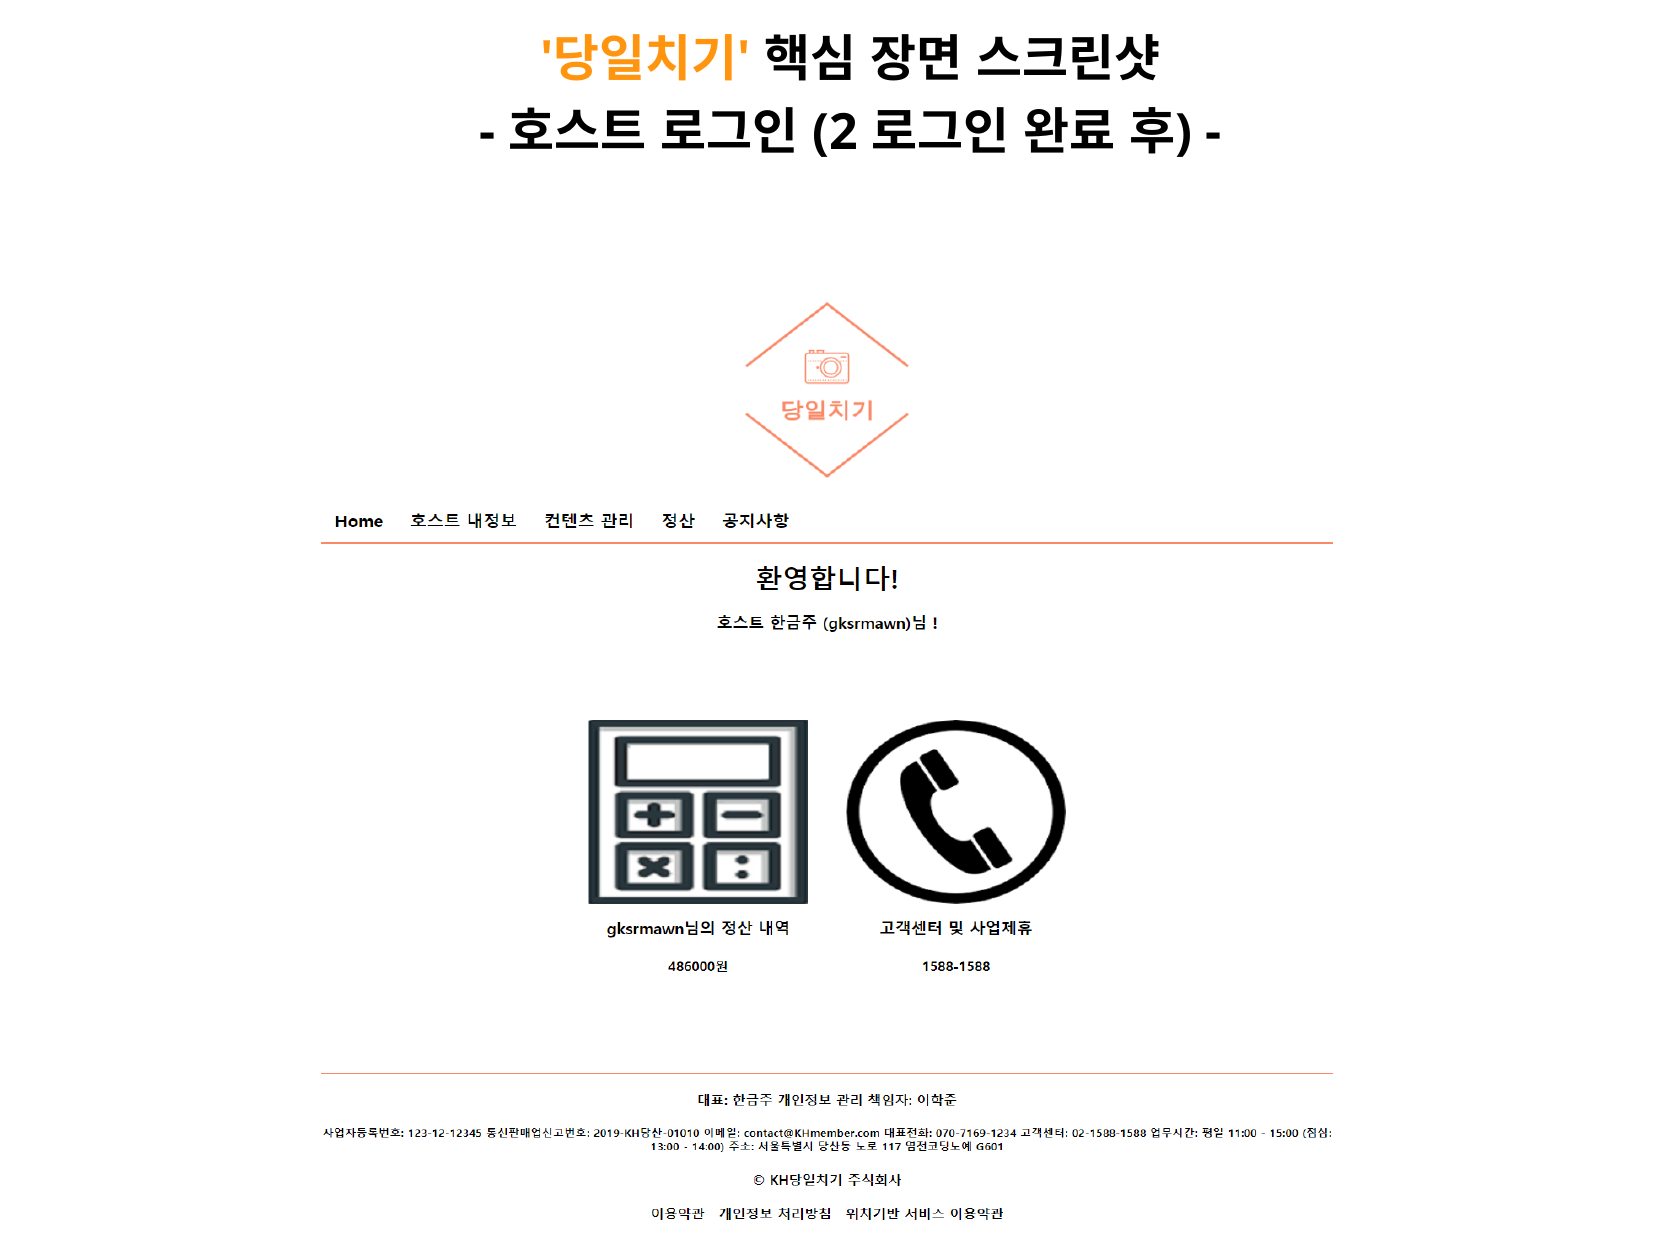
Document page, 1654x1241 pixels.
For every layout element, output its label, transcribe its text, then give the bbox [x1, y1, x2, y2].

title '당일치기' 핵심 장면 스크린샷 - 호스트 로그인 (2 로그인 완료 후) - [106, 0, 1595, 196]
picture [271, 282, 1368, 1229]
